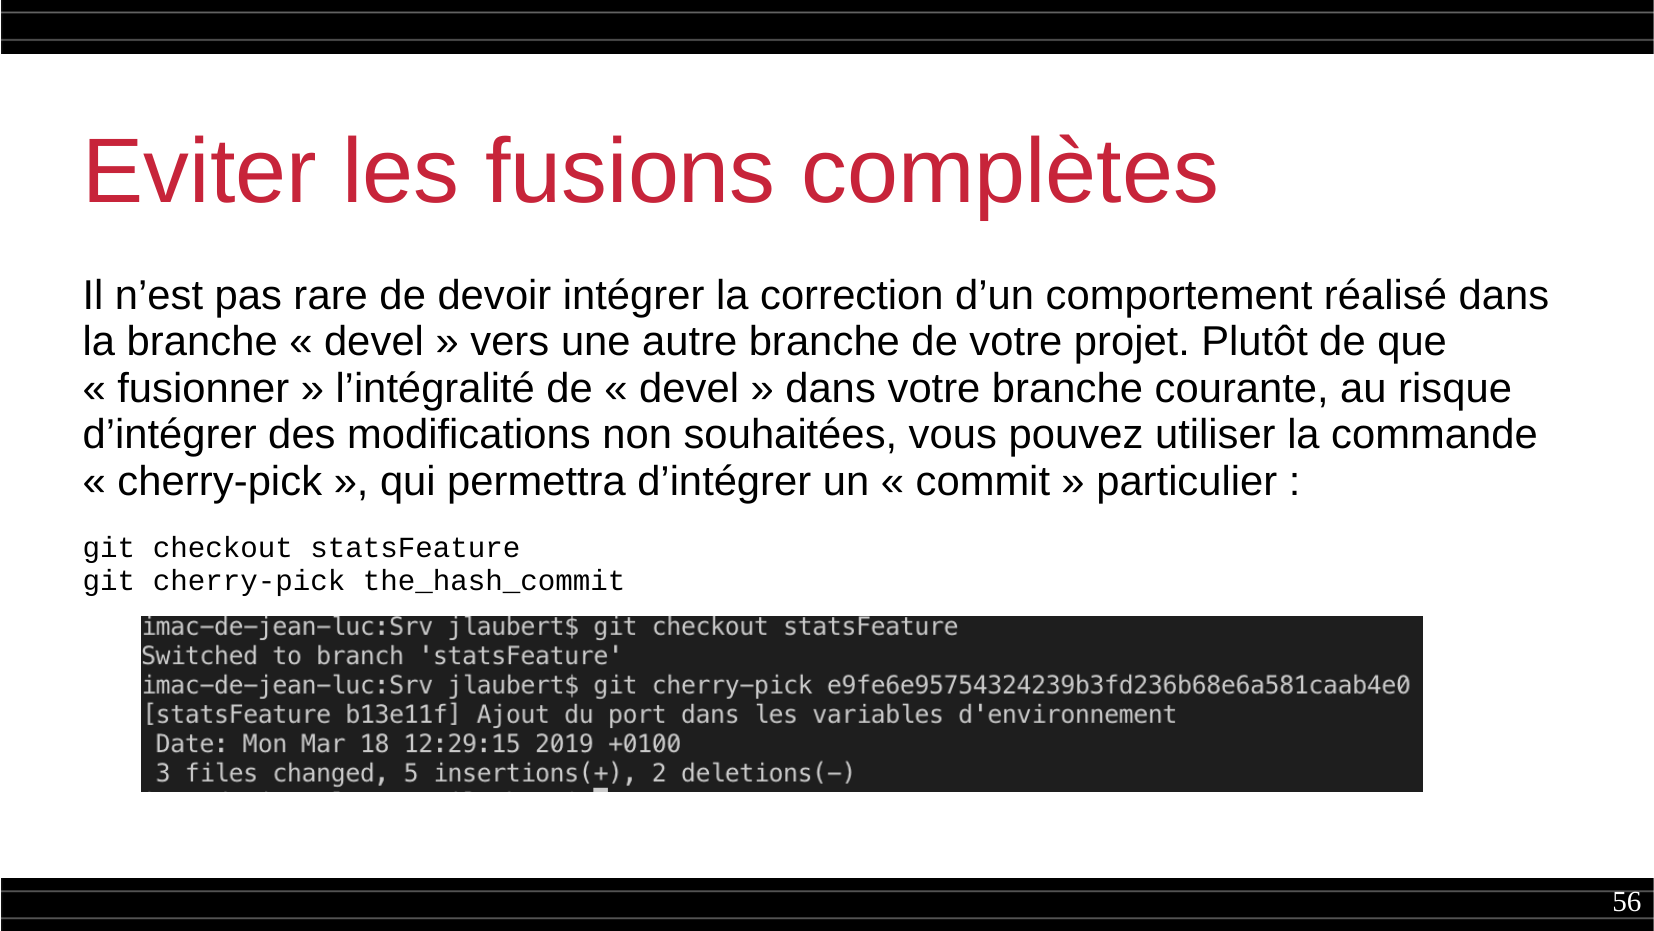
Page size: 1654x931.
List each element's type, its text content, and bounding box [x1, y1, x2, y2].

picture [141, 616, 1423, 792]
title Eviter les fusions complètes [82, 92, 1571, 249]
list Il n’est pas rare de devoir intégrer la correction d’un comportement réalisé dans la branche « devel » vers une autre branche de votre projet. Plutôt de que « fusionner » l’intégralité de « devel » dans votre branche courante, au risque d’intégrer des modifications non souhaitées, vous pouvez utiliser la commande « cherry-pick », qui permettra d’intégrer un « commit » particulier : git checkout statsFeature git cherry-pick the_hash_commit [82, 271, 1571, 851]
picture [1, 878, 1654, 931]
picture [1, 0, 1654, 54]
